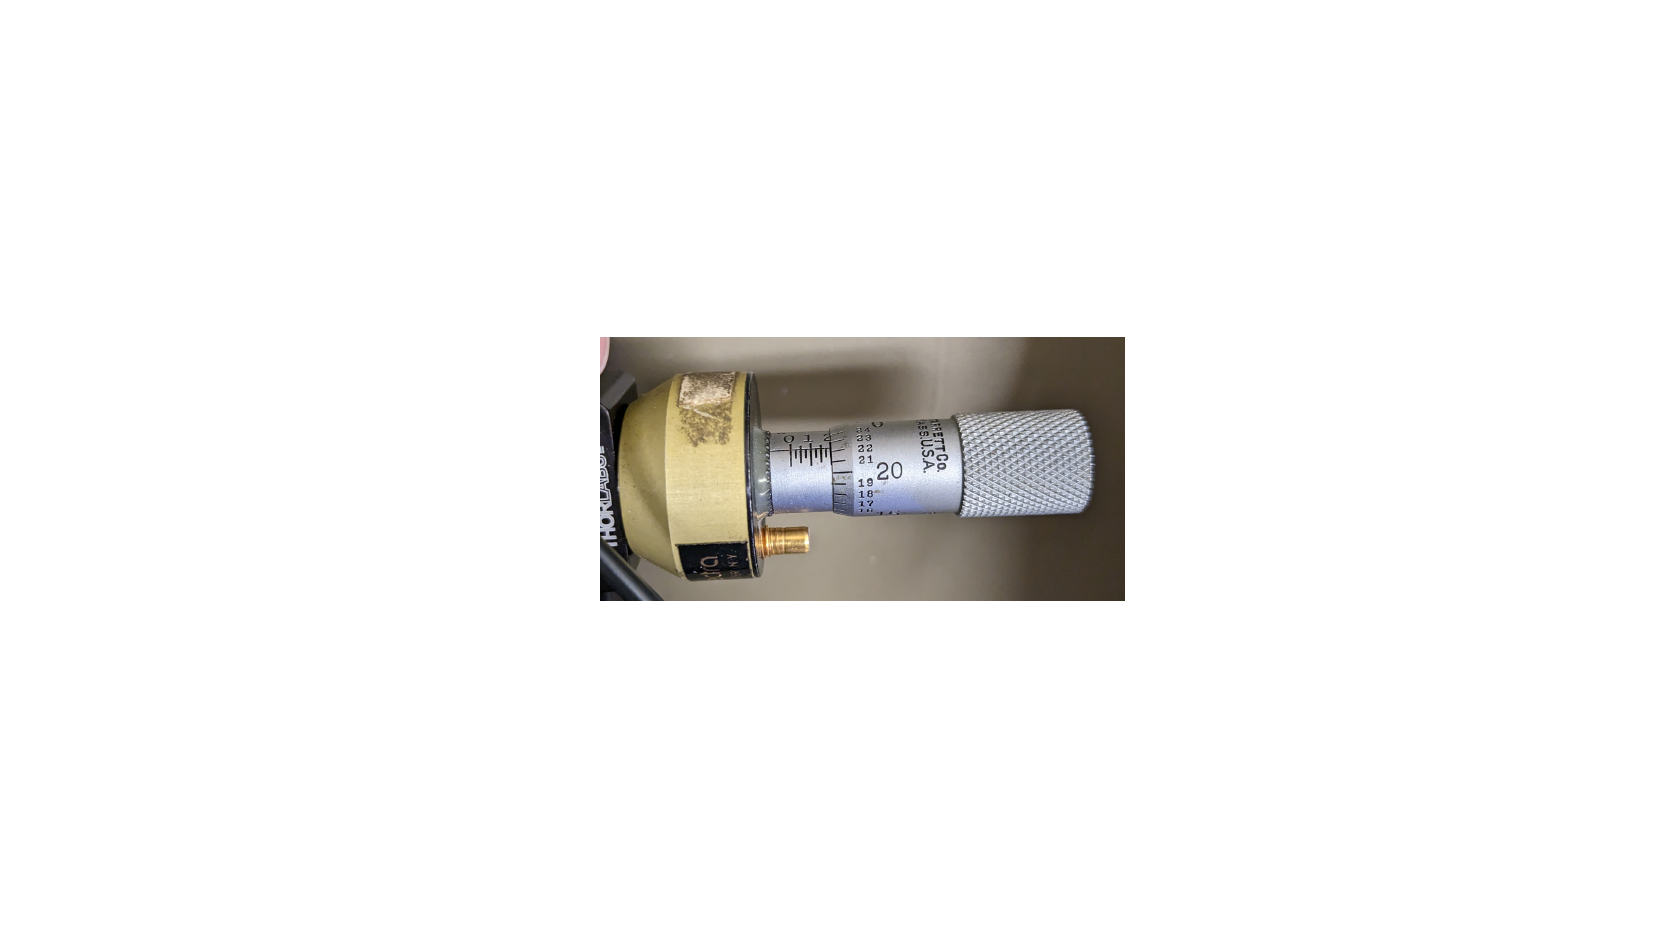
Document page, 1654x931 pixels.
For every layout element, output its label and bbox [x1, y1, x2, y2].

picture [600, 337, 1126, 601]
